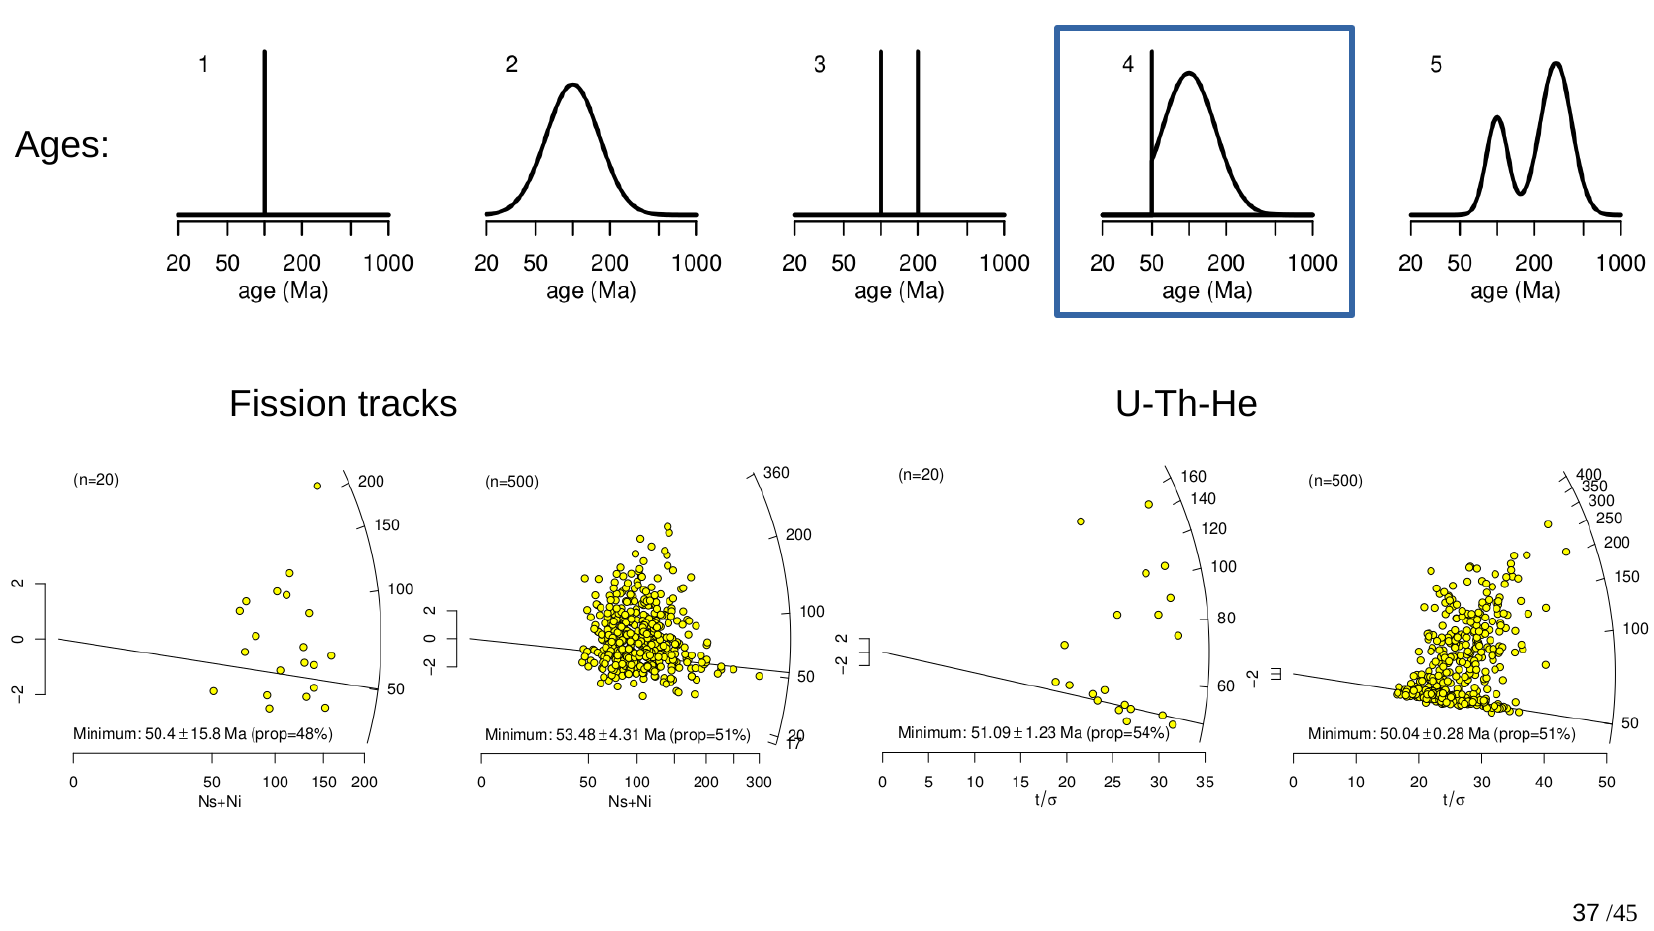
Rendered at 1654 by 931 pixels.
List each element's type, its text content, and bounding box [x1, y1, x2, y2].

text_box Ages: [0, 116, 178, 174]
text_box Fission tracks [214, 375, 473, 433]
picture [1060, 39, 1349, 312]
picture [1355, 39, 1654, 316]
text_box U-Th-He [1100, 375, 1274, 433]
picture [162, 39, 1054, 316]
picture [0, 454, 1653, 818]
